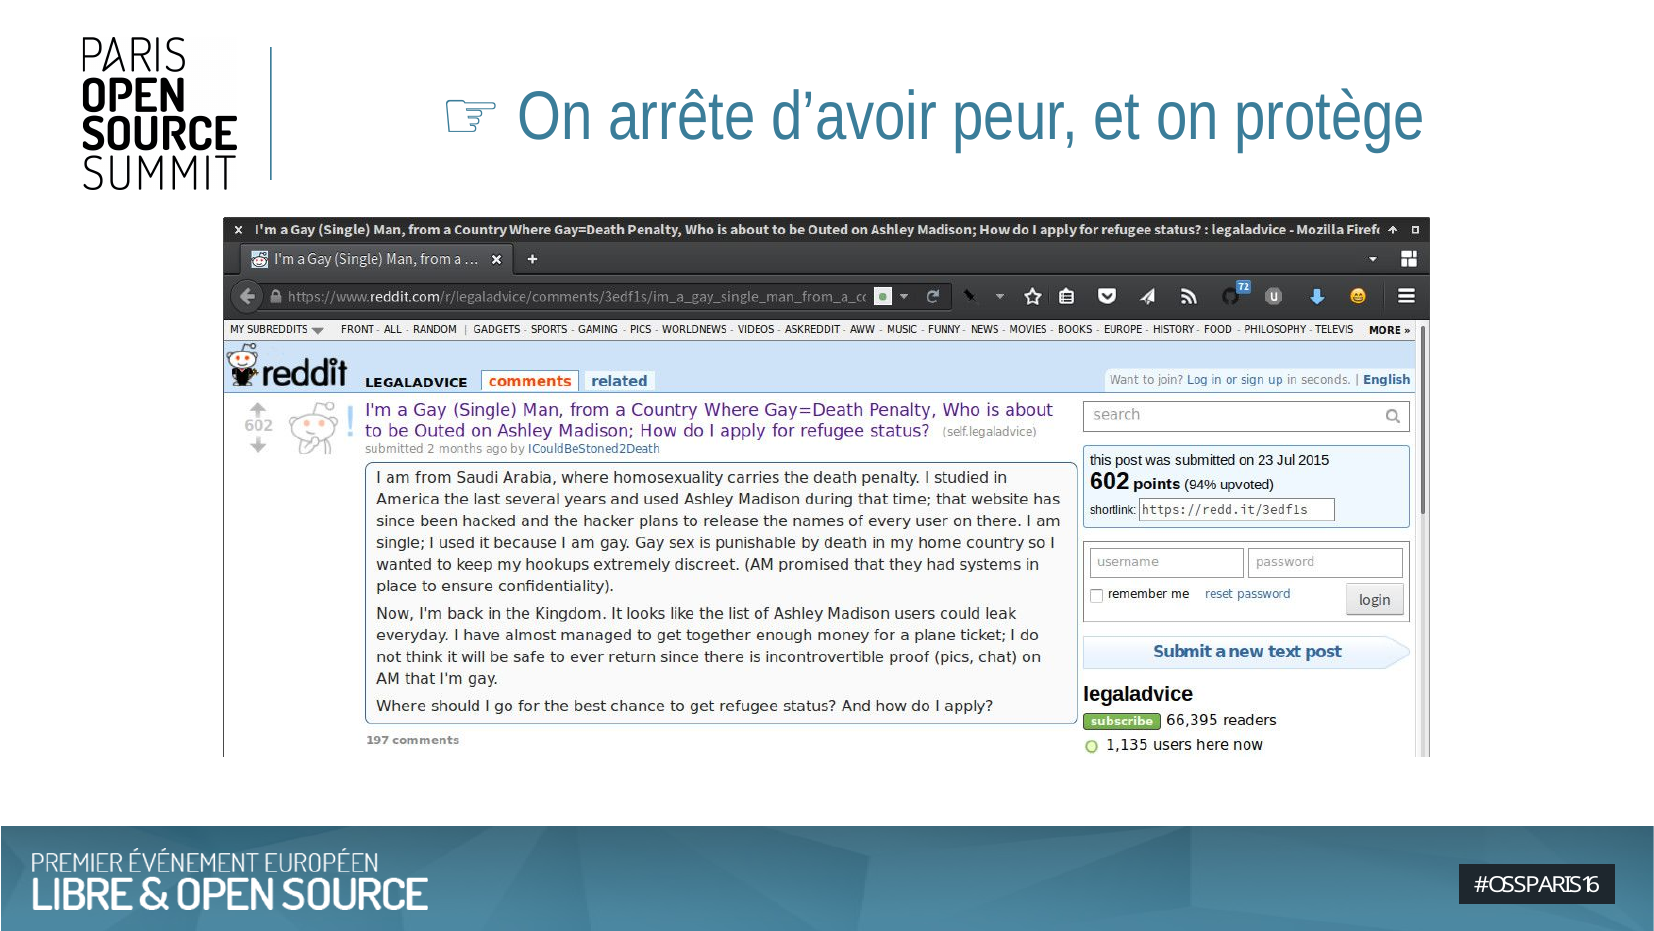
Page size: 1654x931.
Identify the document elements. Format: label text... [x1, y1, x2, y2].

title ☞ On arrête d’avoir peur, et on protège [295, 37, 1571, 193]
picture [223, 217, 1430, 758]
